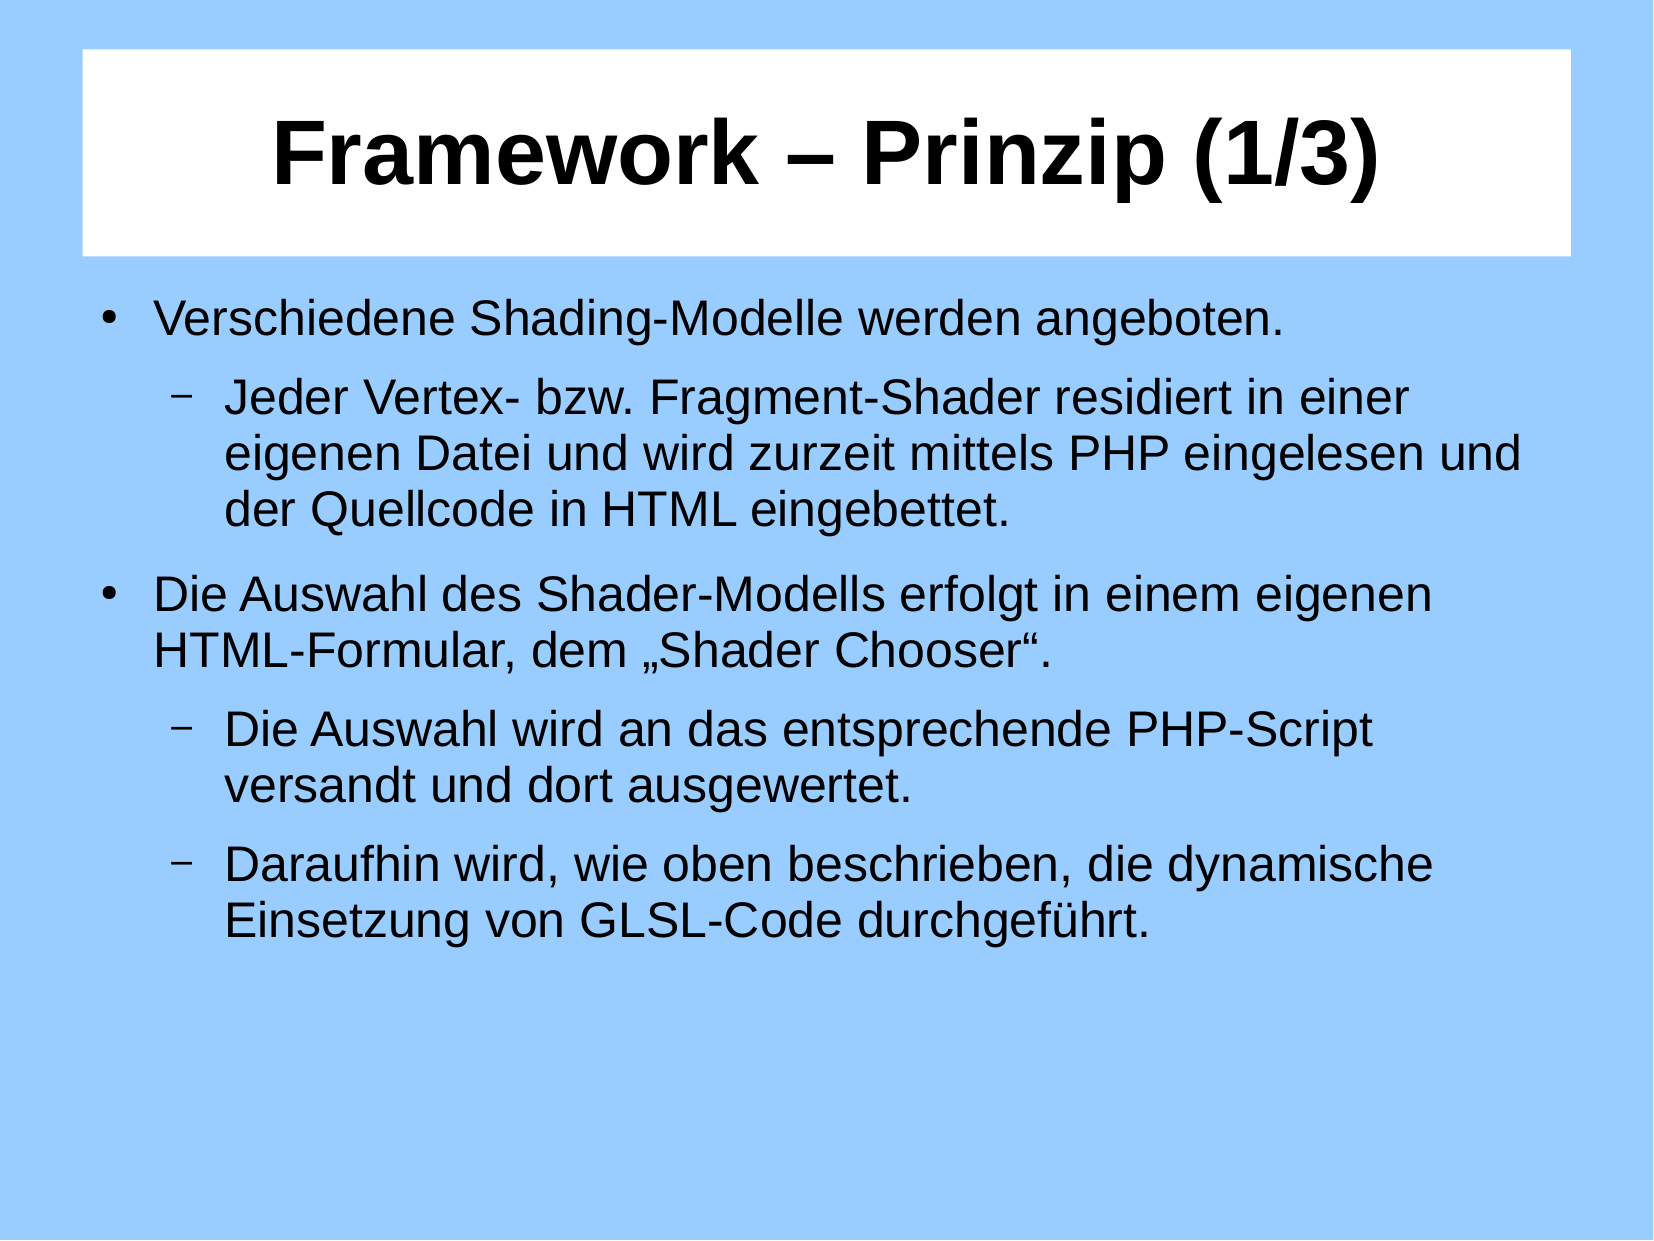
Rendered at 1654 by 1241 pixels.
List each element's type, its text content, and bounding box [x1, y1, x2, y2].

list Verschiedene Shading-Modelle werden angeboten. Jeder Vertex- bzw. Fragment-Shader residiert in einer eigenen Datei und wird zurzeit mittels PHP eingelesen und der Quellcode in HTML eingebettet. Die Auswahl des Shader-Modells erfolgt in einem eigenen HTML-Formular, dem „Shader Chooser“. Die Auswahl wird an das entsprechende PHP-Script versandt und dort ausgewertet. Daraufhin wird, wie oben beschrieben, die dynamische Einsetzung von GLSL-Code durchgeführt. [82, 290, 1571, 1170]
title Framework – Prinzip (1/3) [82, 49, 1571, 257]
